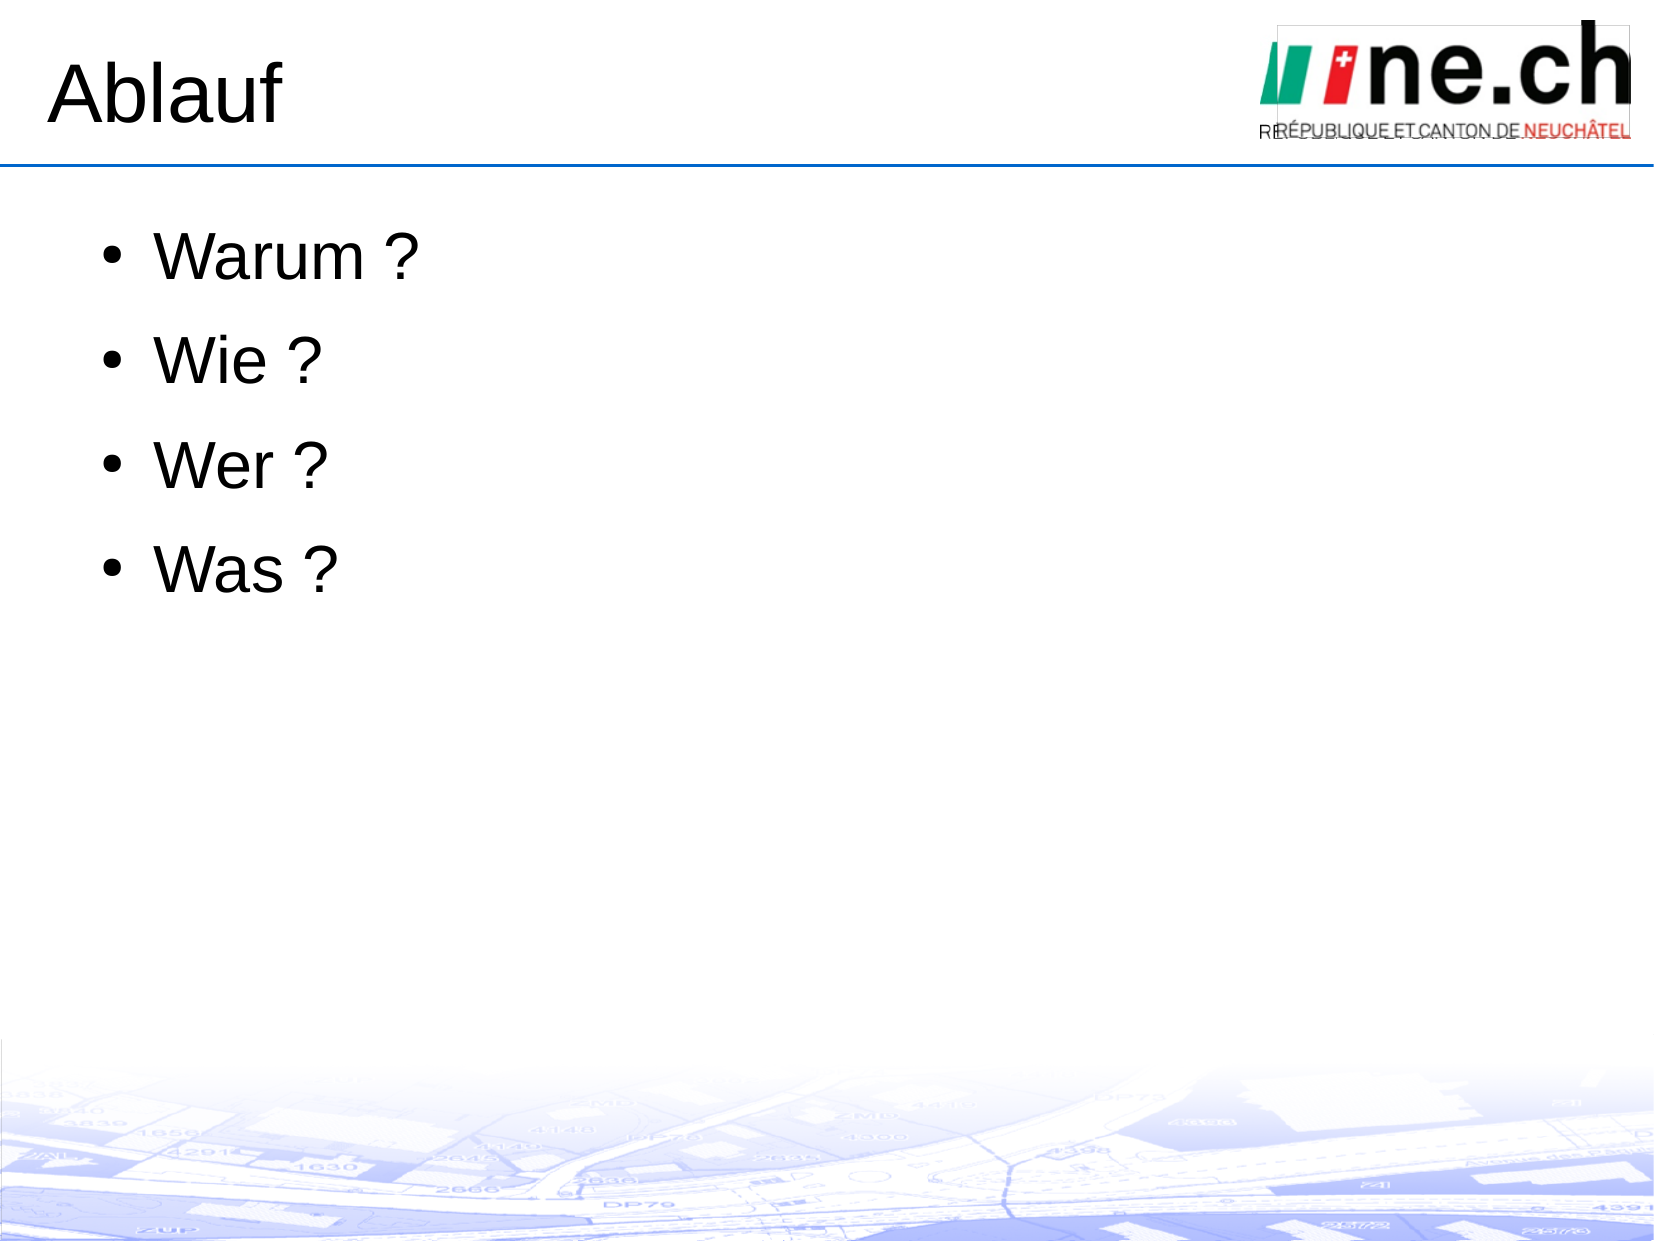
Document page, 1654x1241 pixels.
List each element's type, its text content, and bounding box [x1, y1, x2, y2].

picture [0, 1040, 1654, 1241]
title Ablauf [47, 0, 1536, 198]
list Warum ? Wie ? Wer ? Was ? [82, 219, 1571, 939]
picture [1536, 24, 1631, 139]
